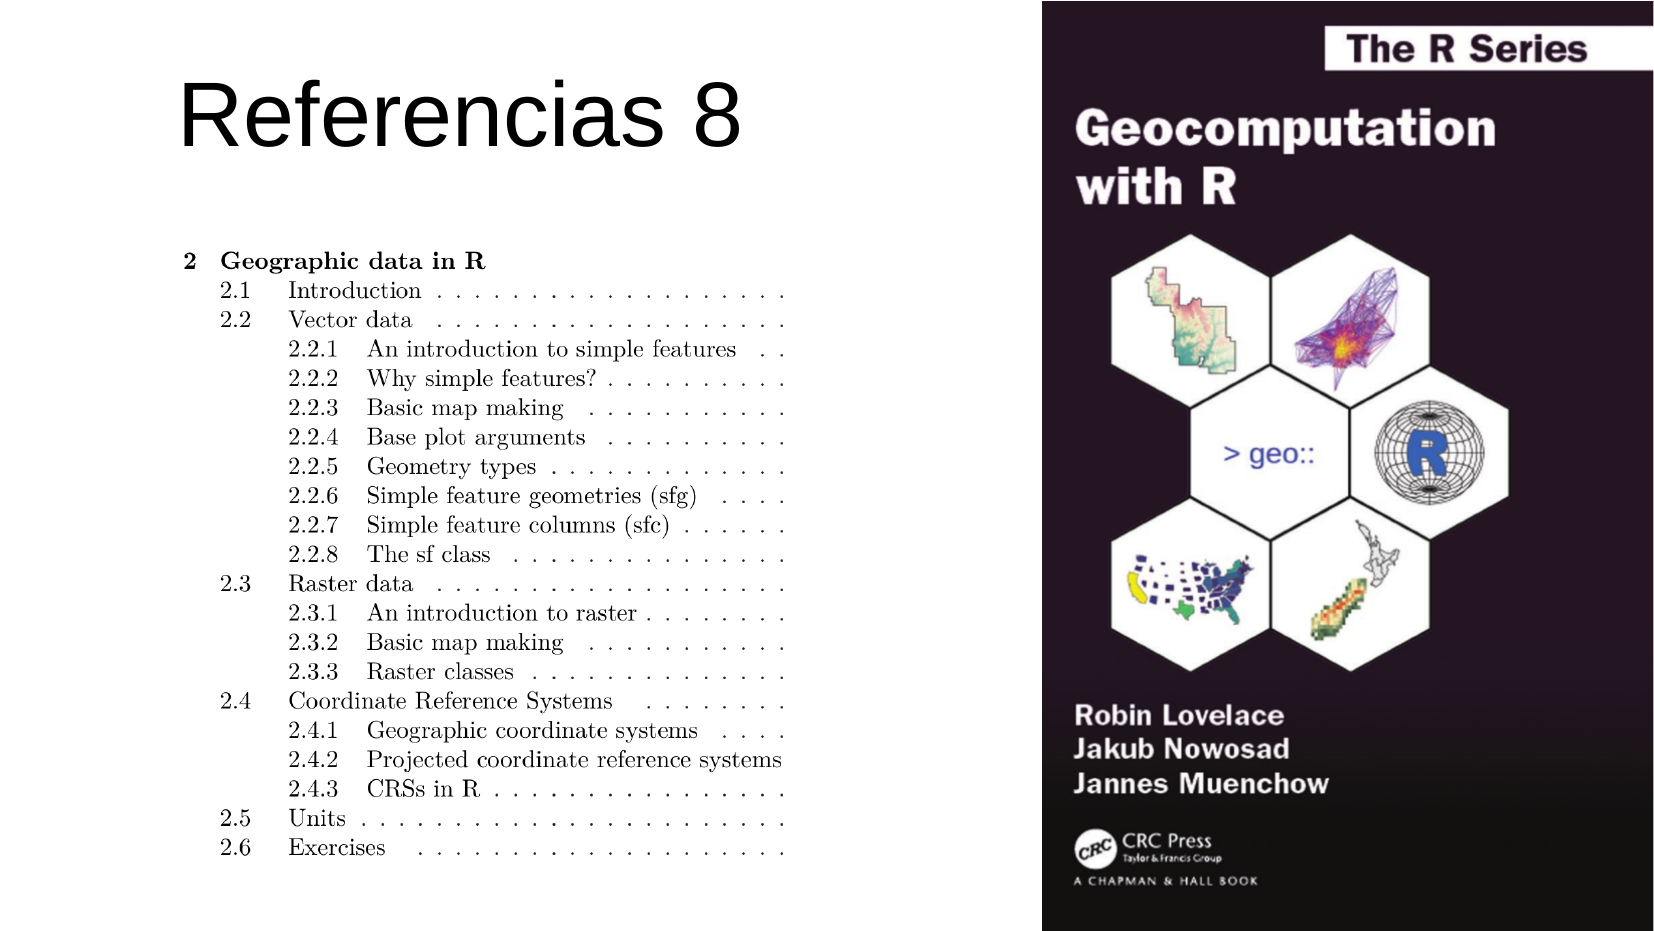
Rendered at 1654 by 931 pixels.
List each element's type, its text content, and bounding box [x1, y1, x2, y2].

title Referencias 8 [0, 37, 1042, 193]
picture [1042, 1, 1654, 931]
picture [152, 237, 793, 871]
